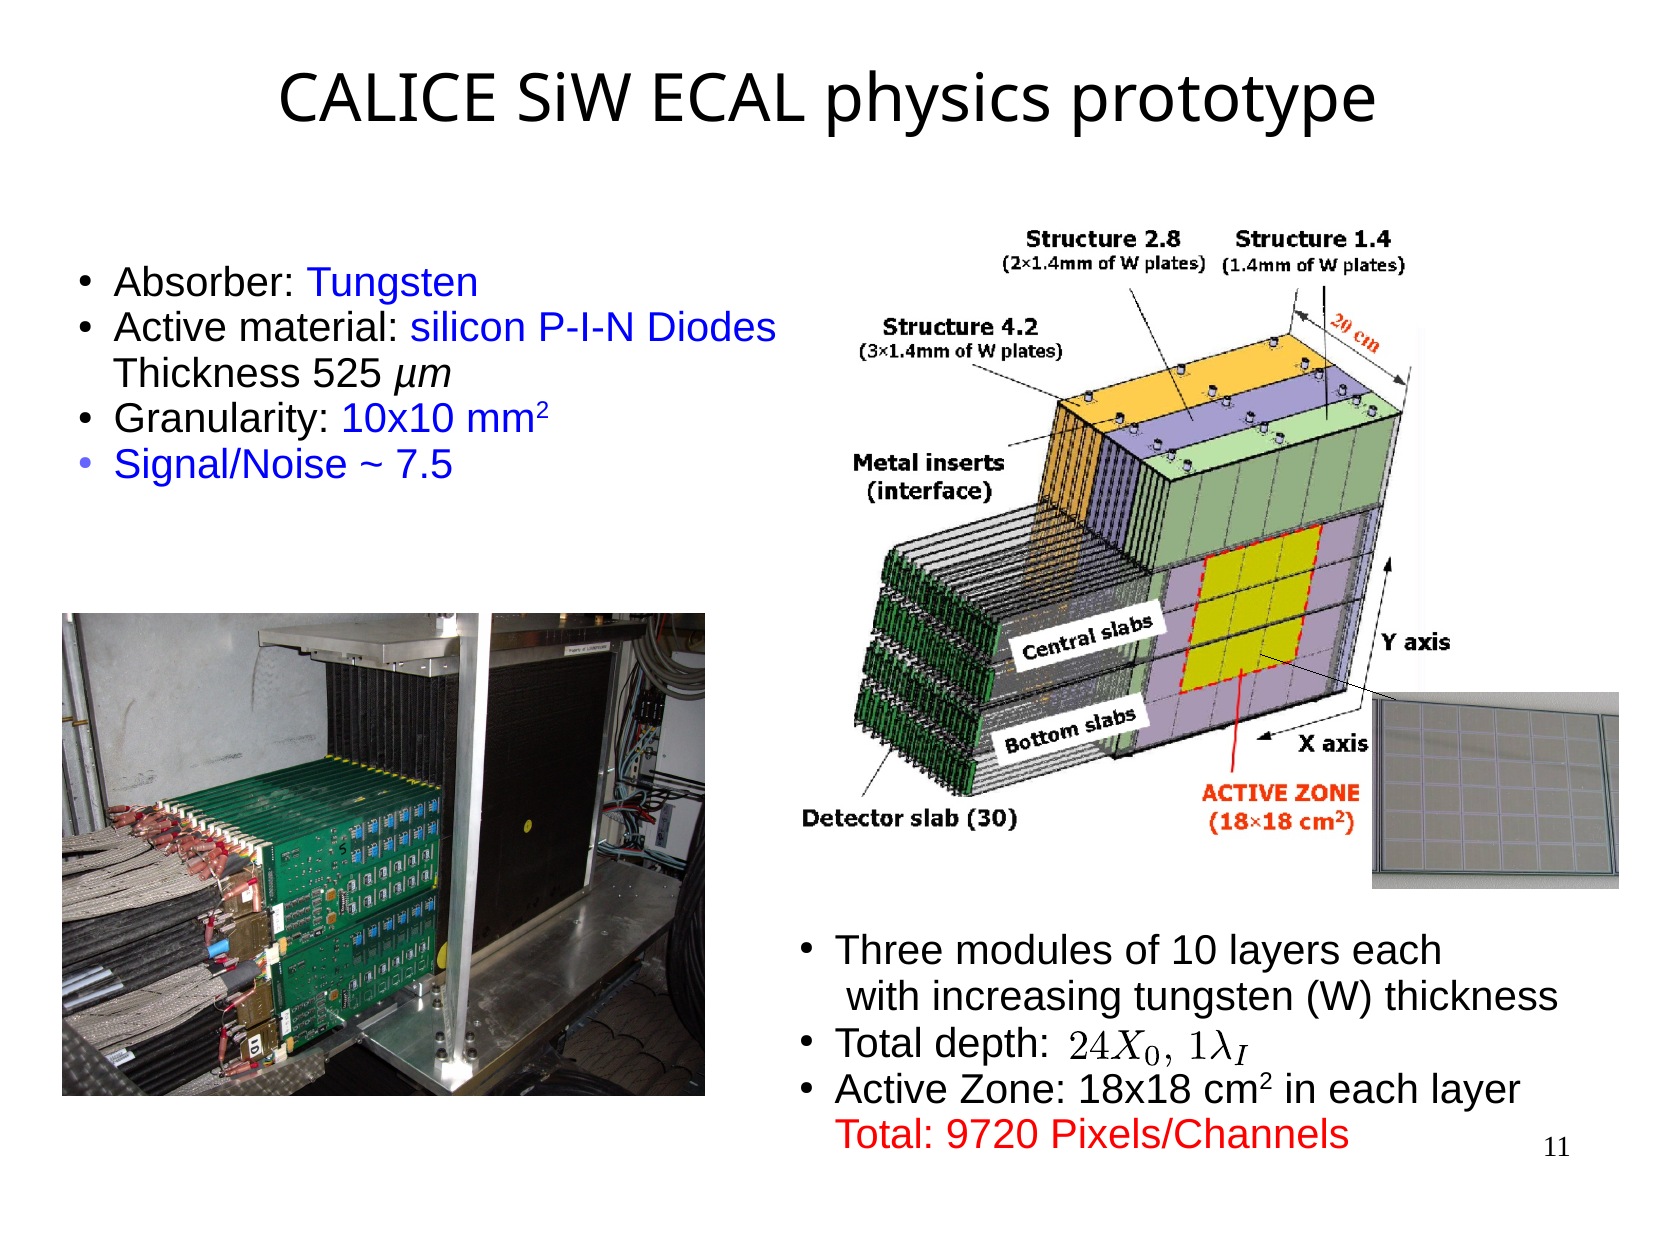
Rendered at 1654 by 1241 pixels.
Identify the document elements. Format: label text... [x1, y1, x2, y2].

text_box Absorber: Tungsten Active material: silicon P-I-N Diodes Thickness 525 µm Granularity: 10x10 mm2 Signal/Noise ~ 7.5 [63, 252, 854, 730]
picture [62, 613, 705, 1096]
picture [791, 217, 1619, 889]
text_box [1068, 1029, 1250, 1067]
text_box Three modules of 10 layers each with increasing tungsten (W) thickness Total depth: Active Zone: 18x18 cm2 in each layer Total: 9720 Pixels/Channels [784, 918, 1632, 1166]
title CALICE SiW ECAL physics prototype [85, 22, 1571, 168]
